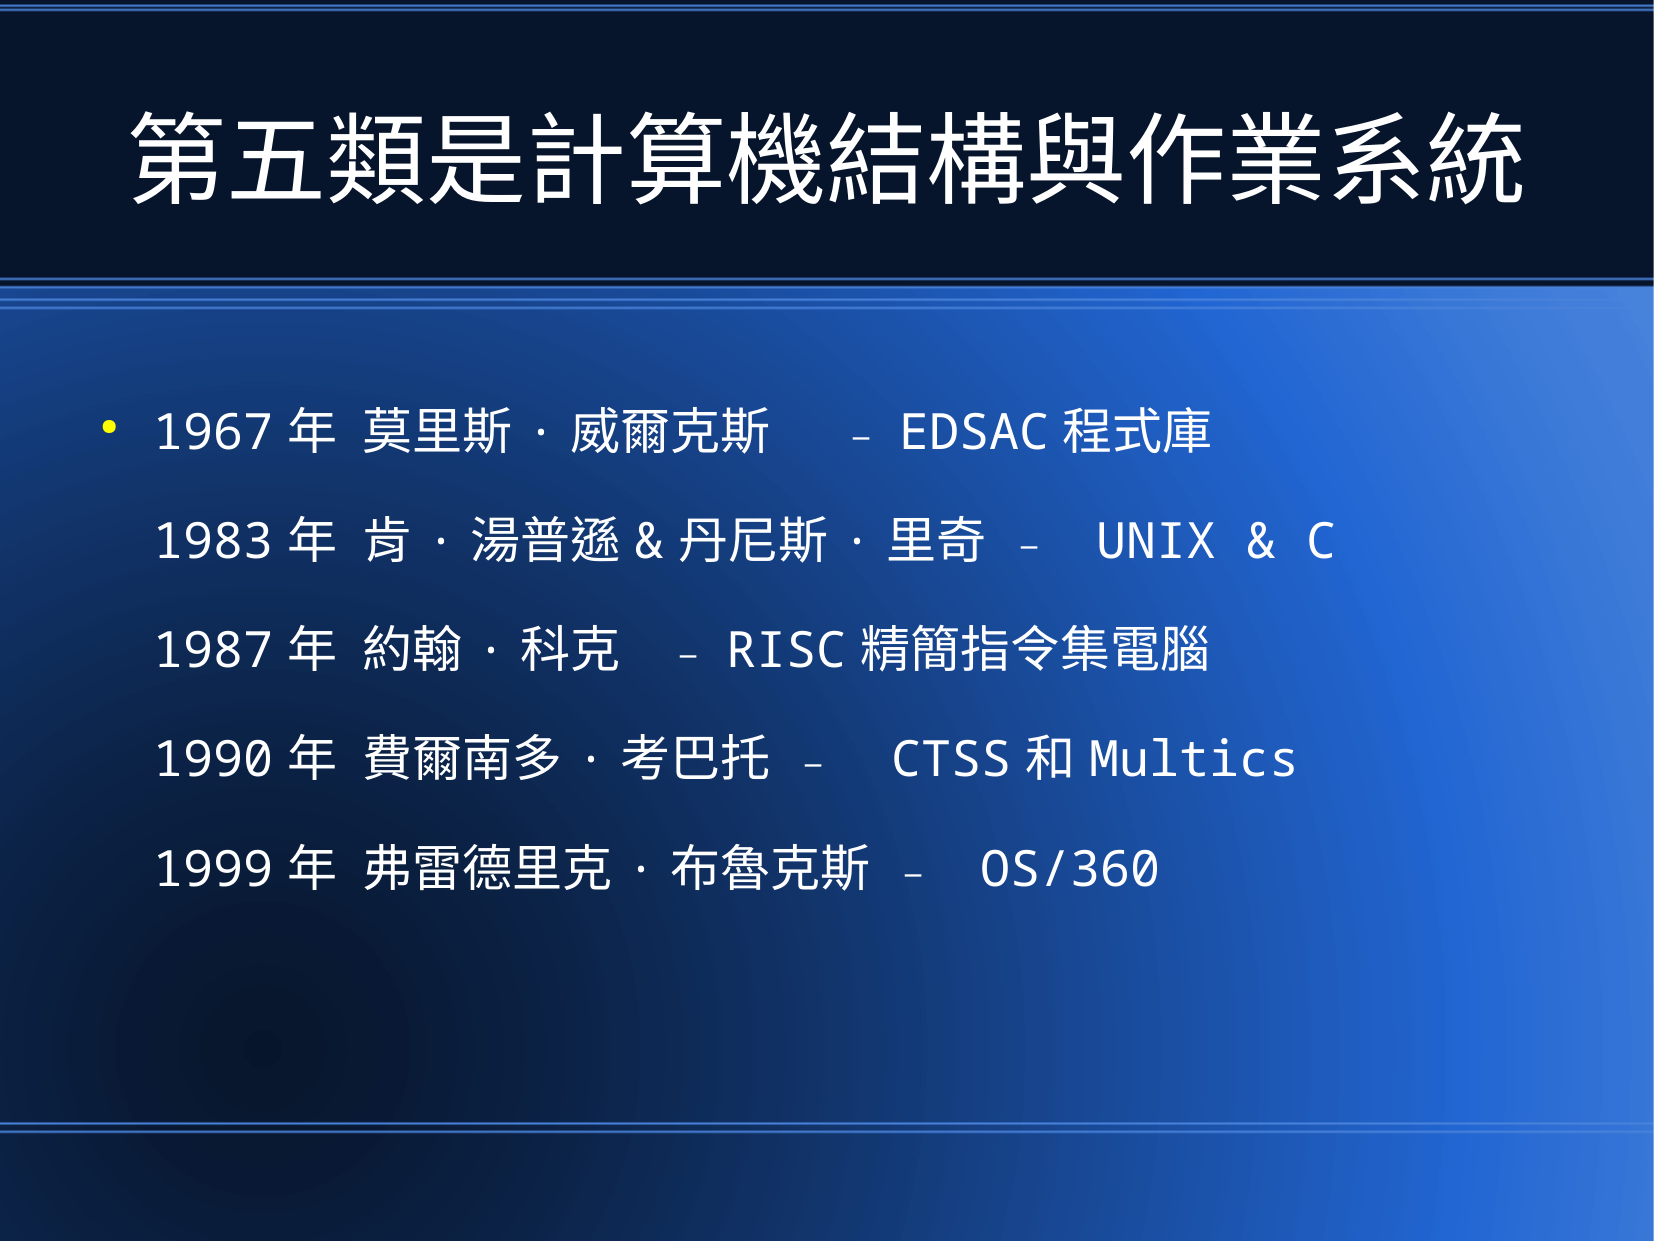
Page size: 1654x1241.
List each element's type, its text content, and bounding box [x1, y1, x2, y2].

picture [0, 0, 1654, 1241]
title 第五類是計算機結構與作業系統 [82, 49, 1571, 257]
list 1967年 莫里斯·威爾克斯 – EDSAC程式庫 1983年 肯·湯普遜&丹尼斯·里奇 – UNIX & C 1987年 約翰·科克 – RISC精簡指令集電腦 1990年 費爾南多·考巴托 – CTSS和Multics 1999年 弗雷德里克·布魯克斯 – OS/360 [82, 355, 1571, 1241]
